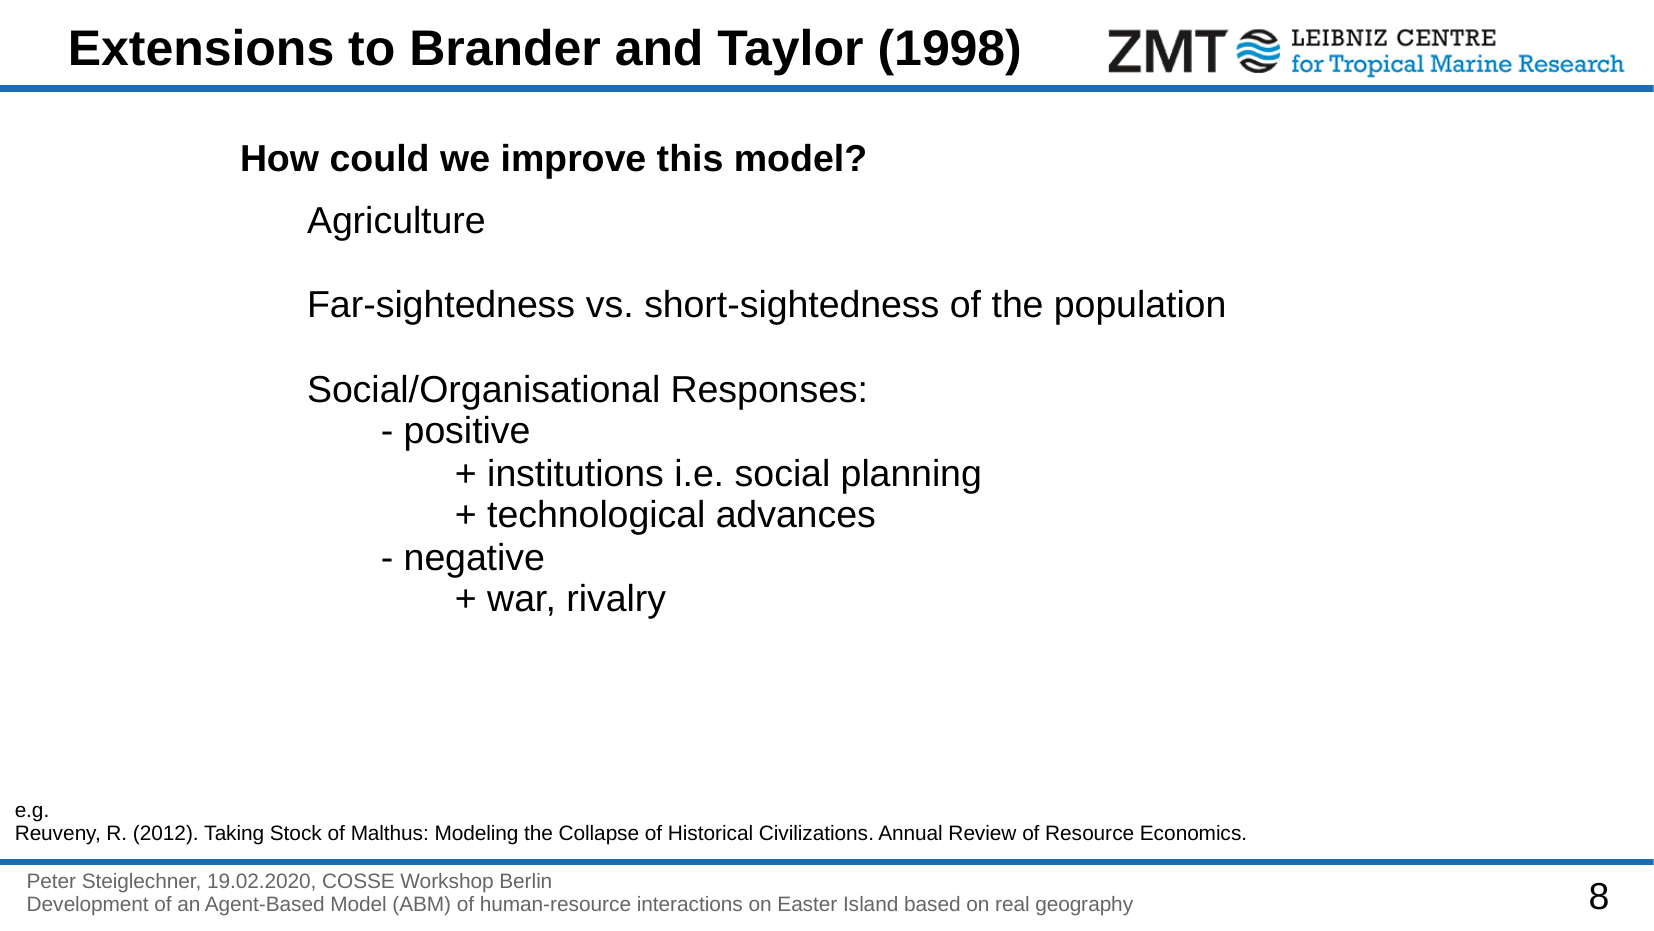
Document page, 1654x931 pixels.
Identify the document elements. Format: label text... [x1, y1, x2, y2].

text_box How could we improve this model? [225, 139, 898, 187]
text_box Agriculture Far-sightedness vs. short-sightedness of the population Social/Organisational Responses: - positive + institutions i.e. social planning + technological advances - negative + war, rivalry [218, 901, 1482, 922]
text_box Extensions to Brander and Taylor (1998) [53, 12, 1123, 139]
text_box 8 [1482, 868, 1625, 925]
picture [1086, 1, 1654, 85]
text_box e.g. Reuveny, R. (2012). Taking Stock of Malthus: Modeling the Collapse of Historical Civilizations. Annual Review of Resource Economics. [0, 791, 1649, 901]
text_box Agriculture Far-sightedness vs. short-sightedness of the population Social/Organisational Responses: - positive + institutions i.e. social planning + technological advances - negative + war, rivalry [218, 108, 1654, 922]
